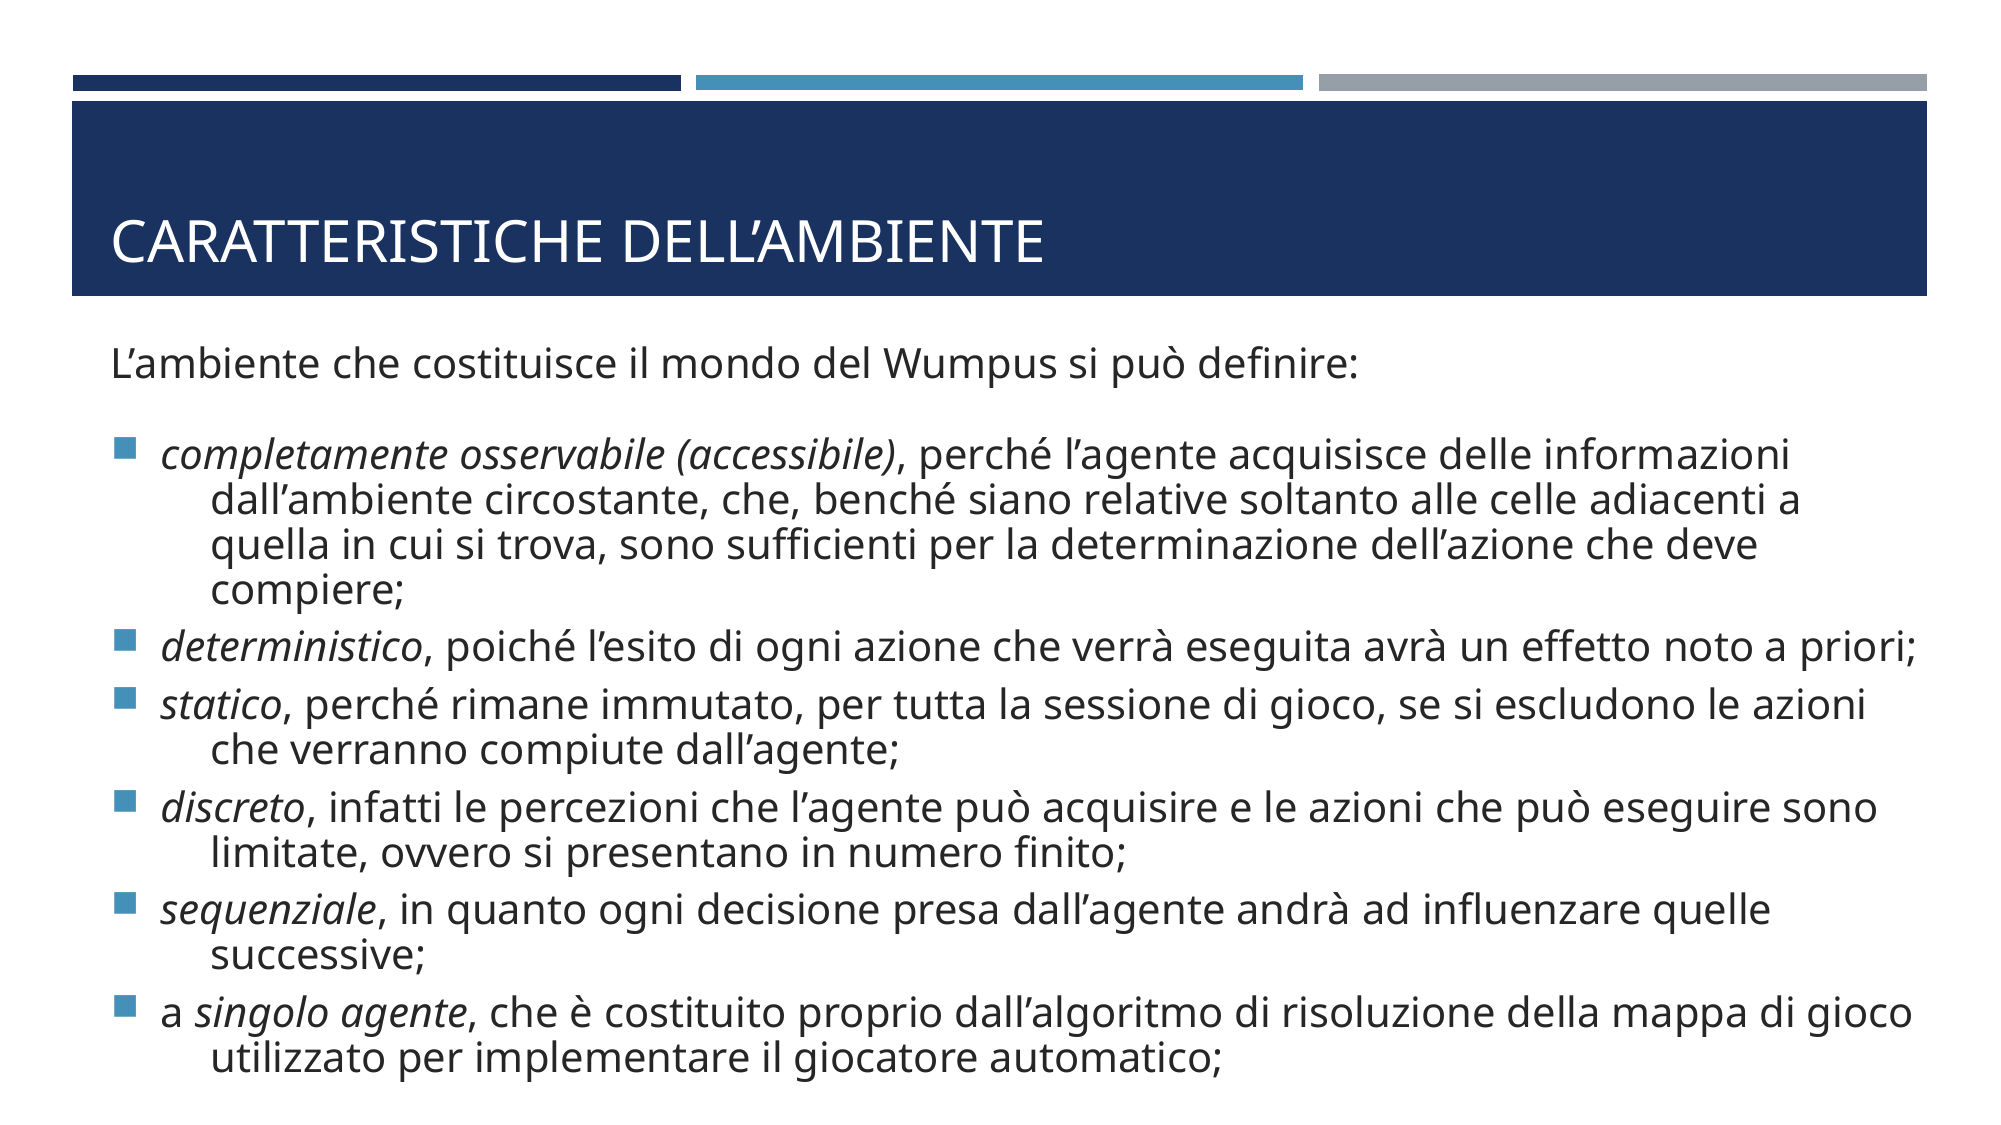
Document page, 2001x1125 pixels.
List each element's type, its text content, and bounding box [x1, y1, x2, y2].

title Caratteristiche dell’ambiente [95, 115, 1905, 282]
text_box L’ambiente che costituisce il mondo del Wumpus si può definire: [95, 329, 1905, 396]
list completamente osservabile (accessibile), perché l’agente acquisisce delle informazioni dall’ambiente circostante, che, benché siano relative soltanto alle celle adiacenti a quella in cui si trova, sono sufficienti per la determinazione dell’azione che deve compiere; deterministico, poiché l’esito di ogni azione che verrà eseguita avrà un effetto noto a priori; statico, perché rimane immutato, per tutta la sessione di gioco, se si escludono le azioni che verranno compiute dall’agente; discreto, infatti le percezioni che l’agente può acquisire e le azioni che può eseguire sono limitate, ovvero si presentano in numero finito; sequenziale, in quanto ogni decisione presa dall’agente andrà ad influenzare quelle successive; a singolo agente, che è costituito proprio dall’algoritmo di risoluzione della mappa di gioco utilizzato per implementare il giocatore automatico; [95, 420, 1935, 1095]
